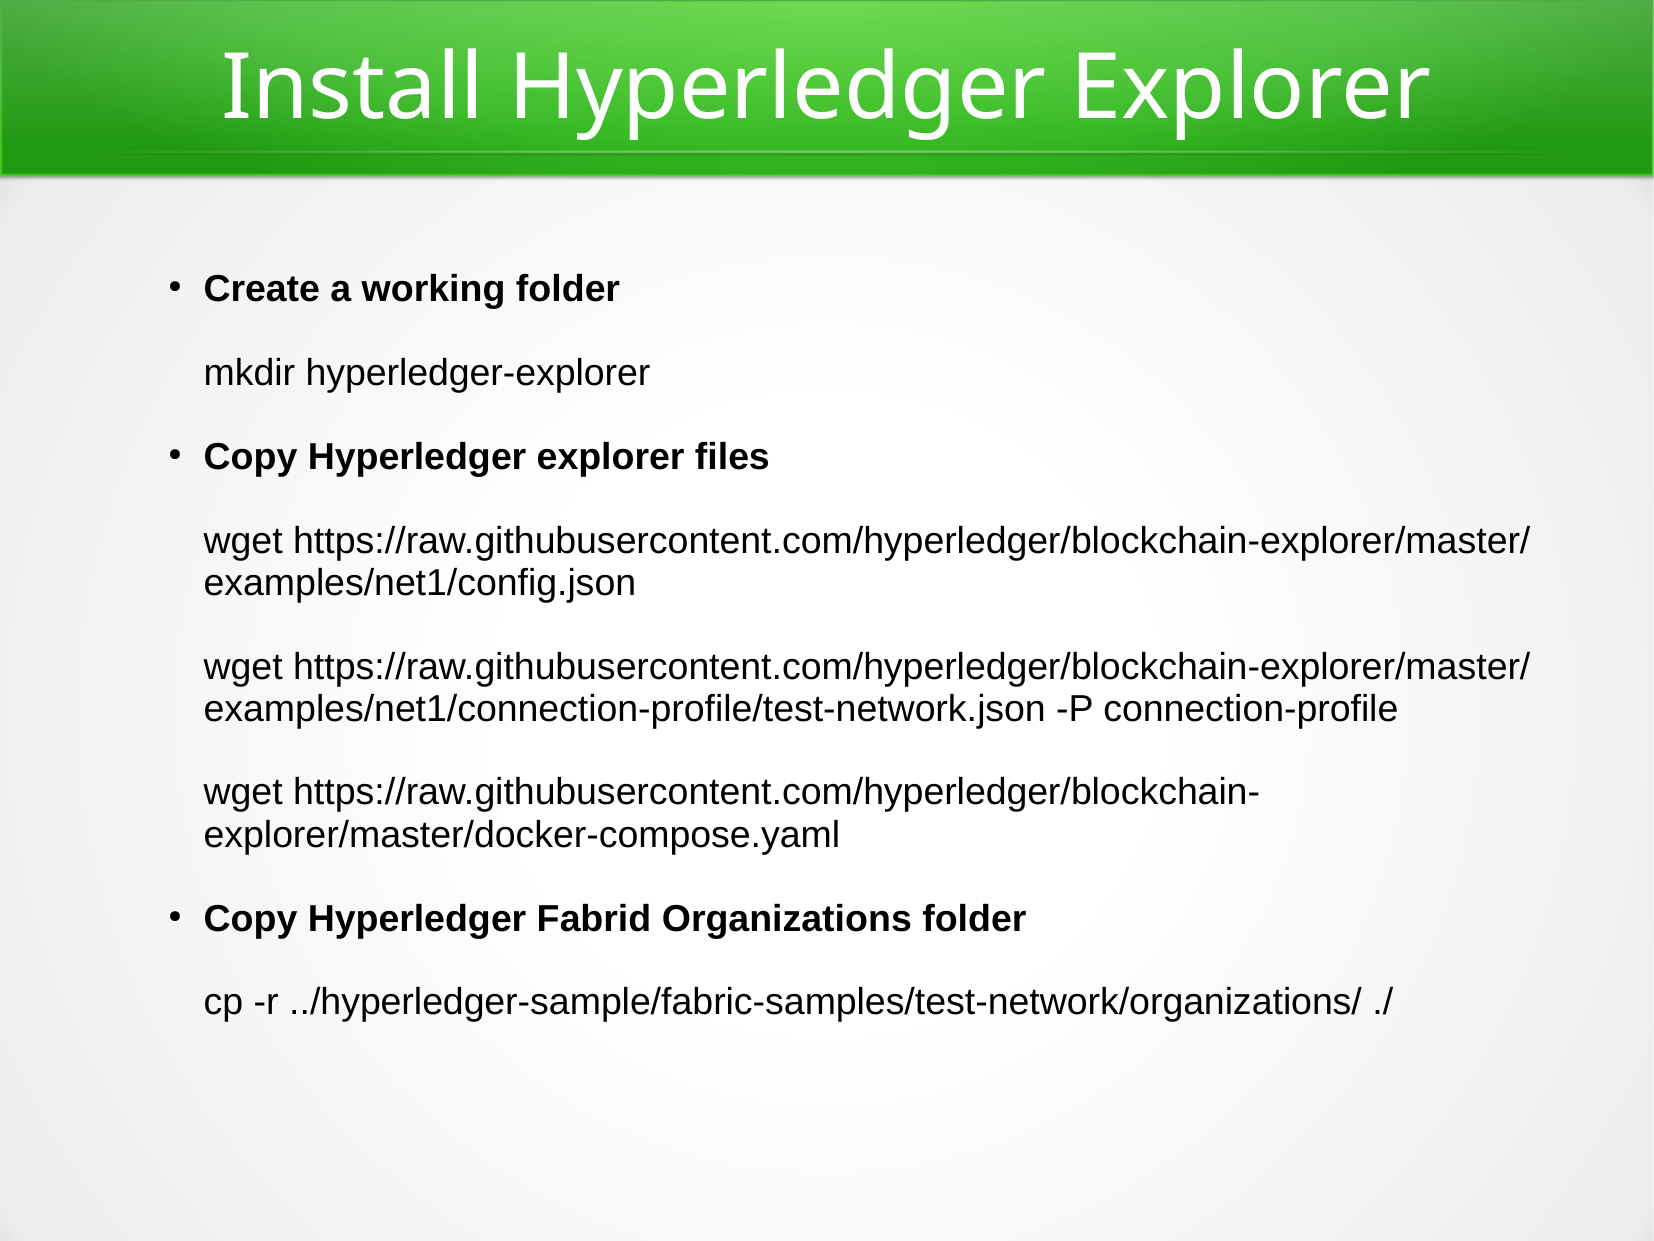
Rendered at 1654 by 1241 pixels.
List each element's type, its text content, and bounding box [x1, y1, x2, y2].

text_box Create a working folder mkdir hyperledger-explorer Copy Hyperledger explorer files wget https://raw.githubusercontent.com/hyperledger/blockchain-explorer/master/examples/net1/config.json wget https://raw.githubusercontent.com/hyperledger/blockchain-explorer/master/examples/net1/connection-profile/test-network.json -P connection-profile wget https://raw.githubusercontent.com/hyperledger/blockchain- explorer/master/docker-compose.yaml Copy Hyperledger Fabrid Organizations folder cp -r ../hyperledger-sample/fabric-samples/test-network/organizations/ ./ [153, 259, 1571, 1073]
picture [0, 0, 1654, 1241]
title Install Hyperledger Explorer [82, 11, 1571, 154]
